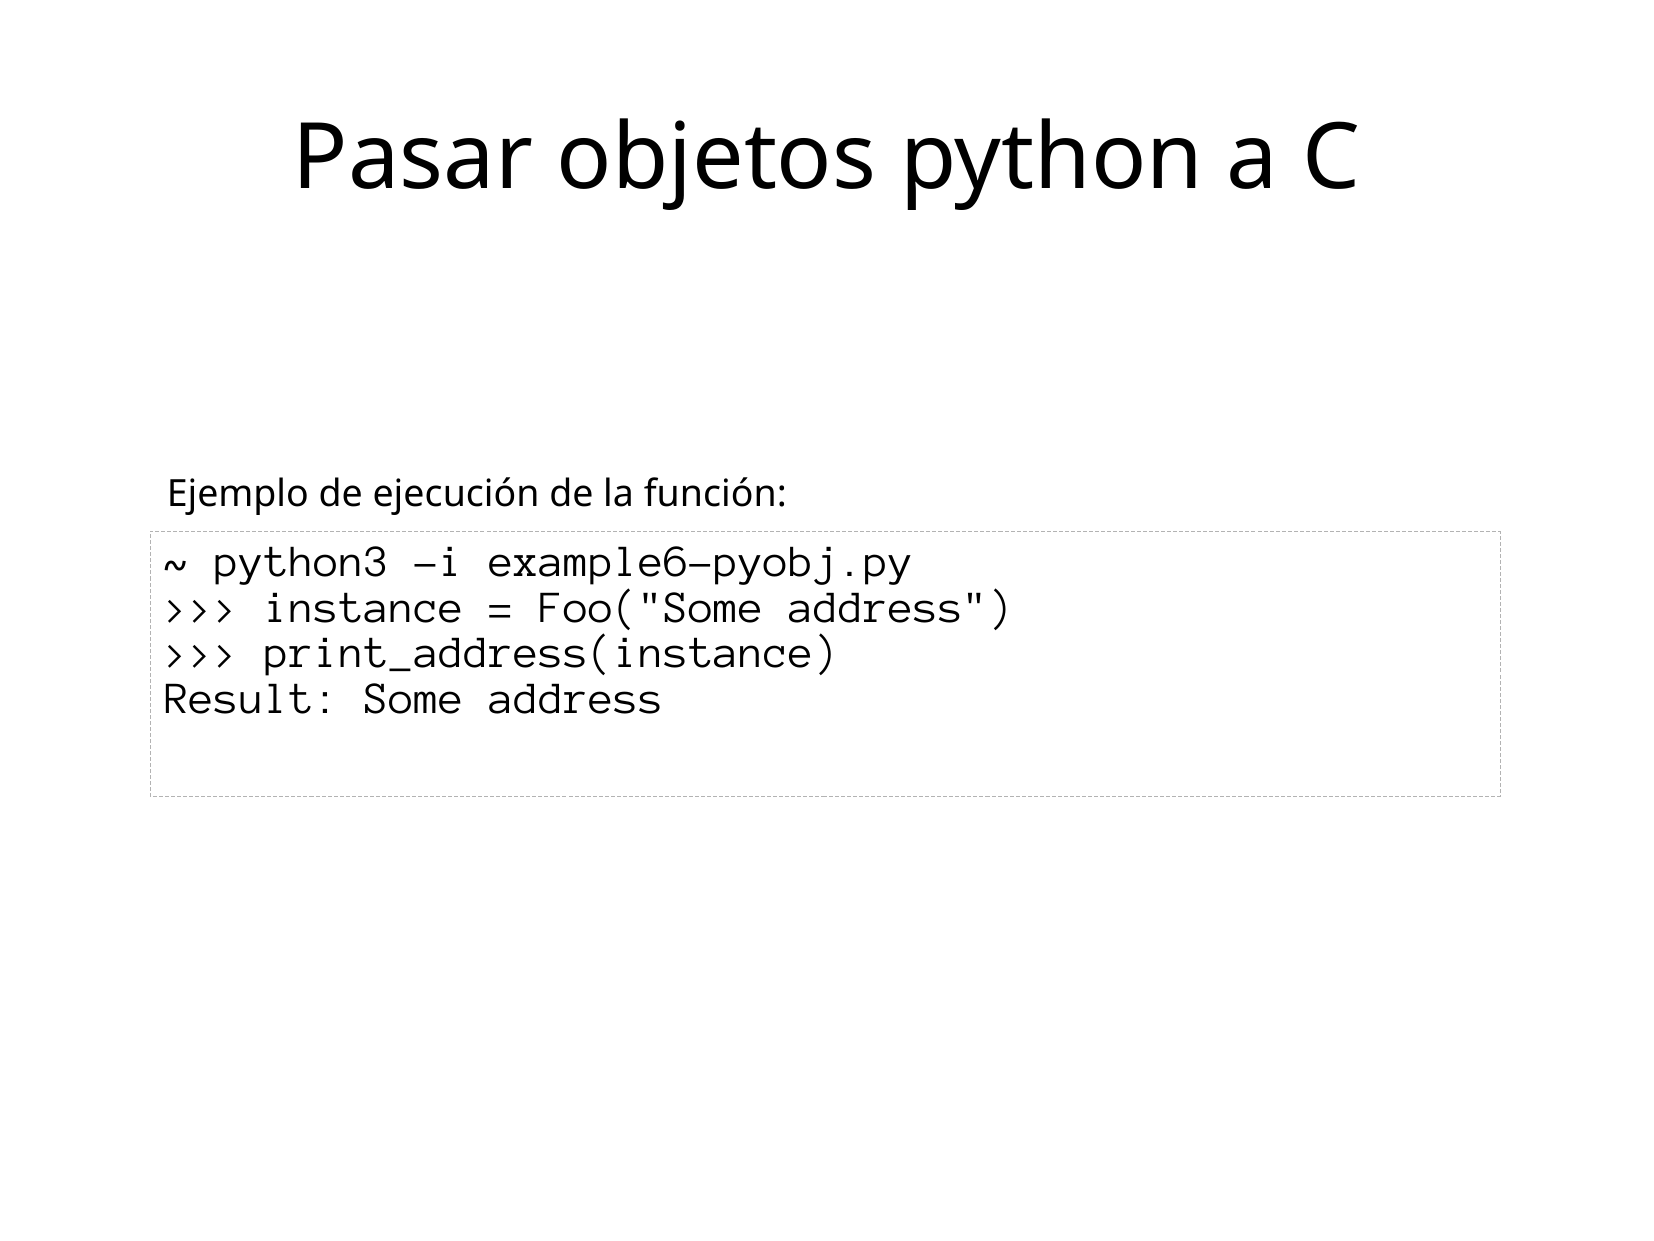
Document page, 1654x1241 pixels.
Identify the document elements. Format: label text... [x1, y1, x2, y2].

title Pasar objetos python a C [82, 49, 1571, 257]
text_box ~ python3 -i example6-pyobj.py >>> instance = Foo("Some address") >>> print_address(instance) Result: Some address [150, 531, 1501, 730]
text_box Ejemplo de ejecución de la función: [152, 458, 745, 518]
